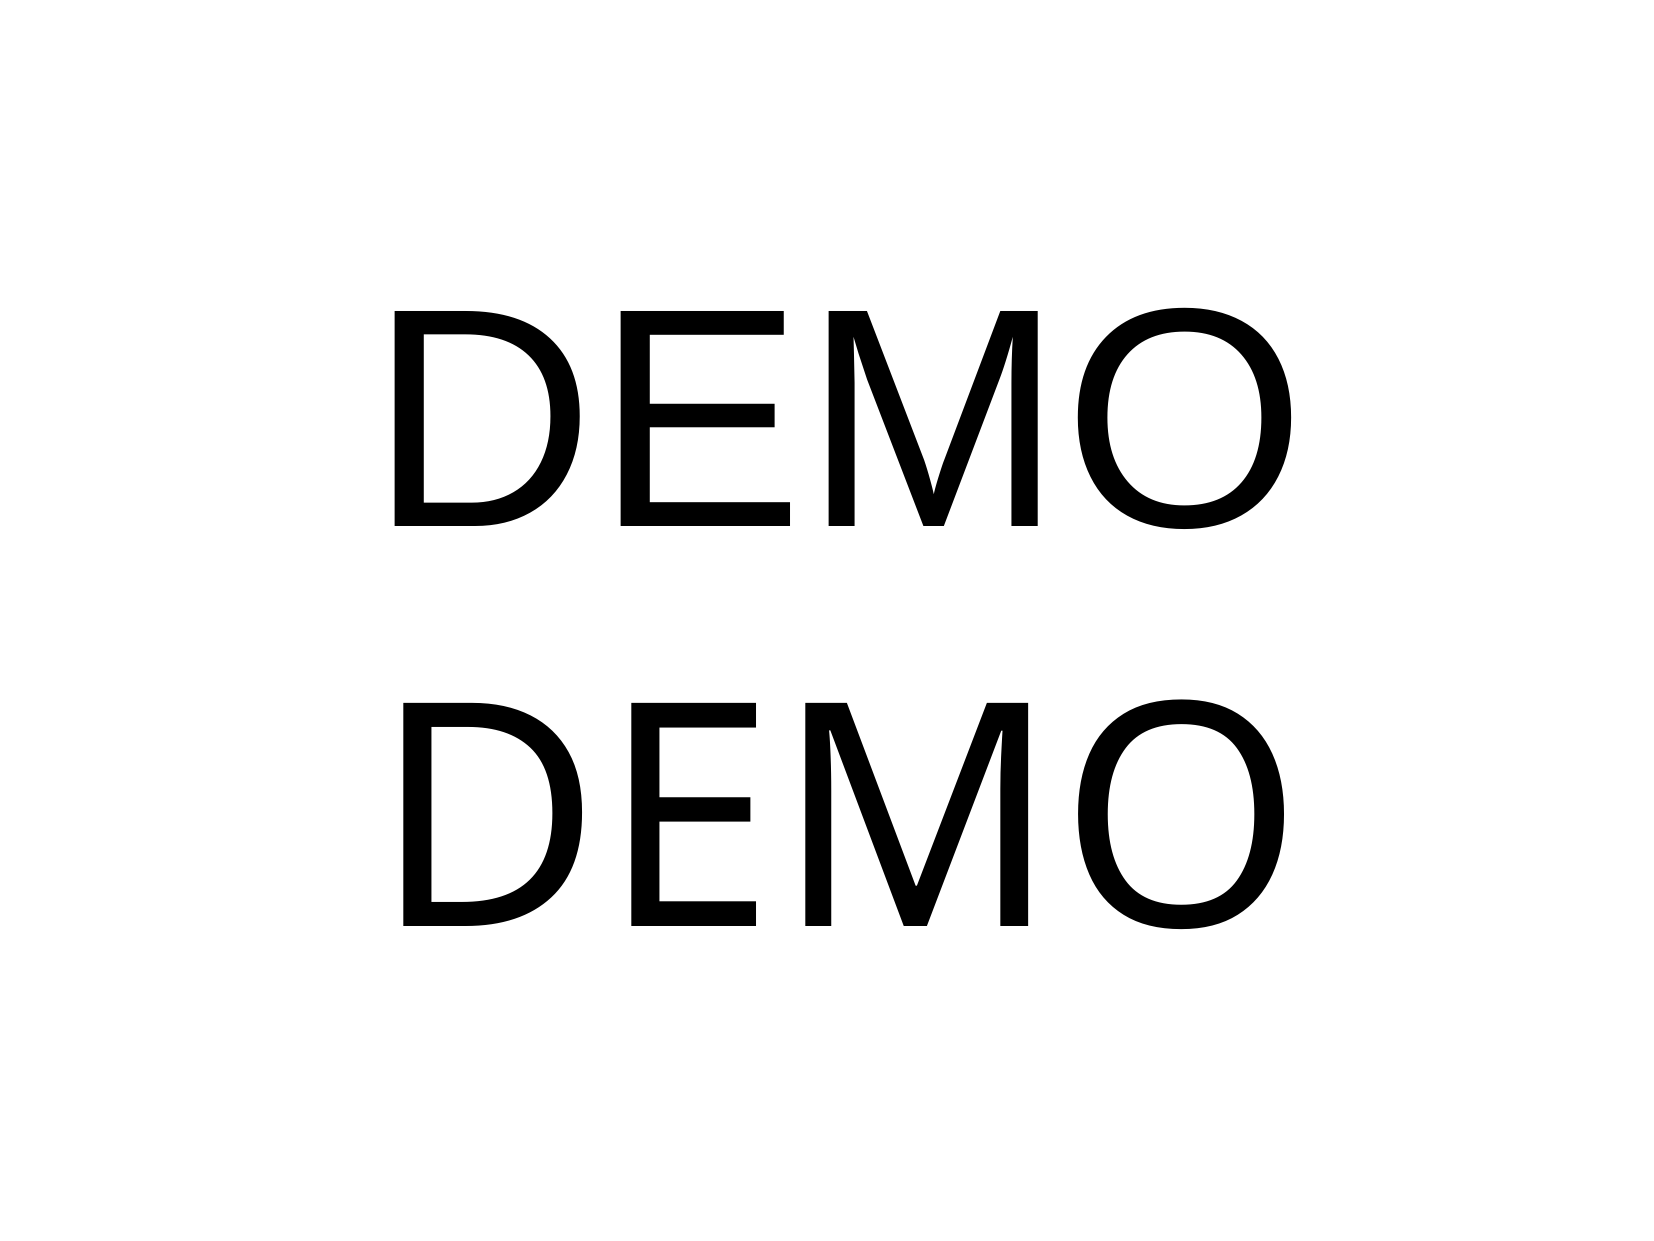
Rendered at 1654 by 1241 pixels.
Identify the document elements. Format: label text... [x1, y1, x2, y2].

text_box DEMO DEMO [106, 236, 1571, 1004]
